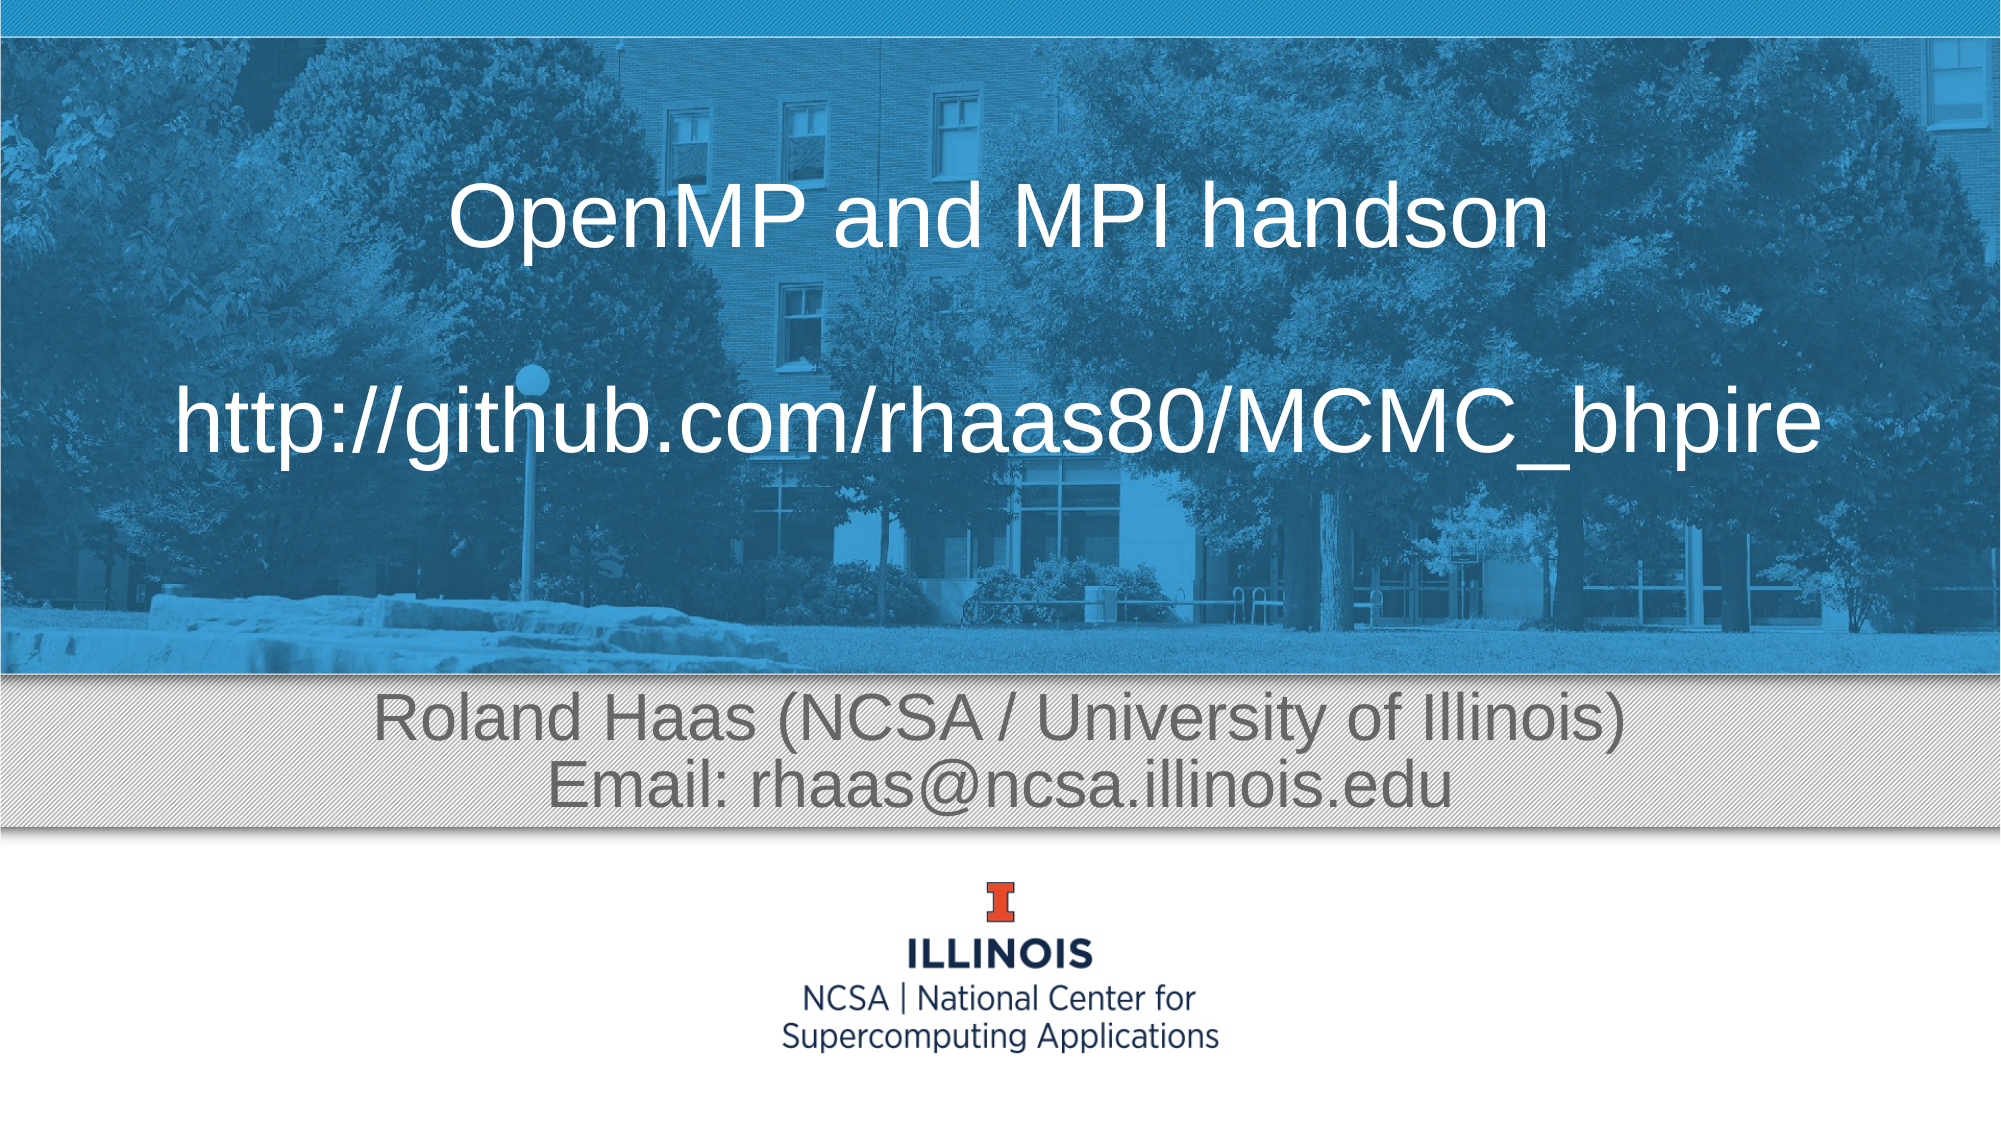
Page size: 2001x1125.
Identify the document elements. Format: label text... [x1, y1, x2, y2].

picture [0, 0, 2001, 1123]
subtitle Roland Haas (NCSA / University of Illinois) Email: rhaas@ncsa.illinois.edu [106, 686, 1895, 822]
title OpenMP and MPI handson http://github.com/rhaas80/MCMC_bhpire [100, 164, 1900, 472]
